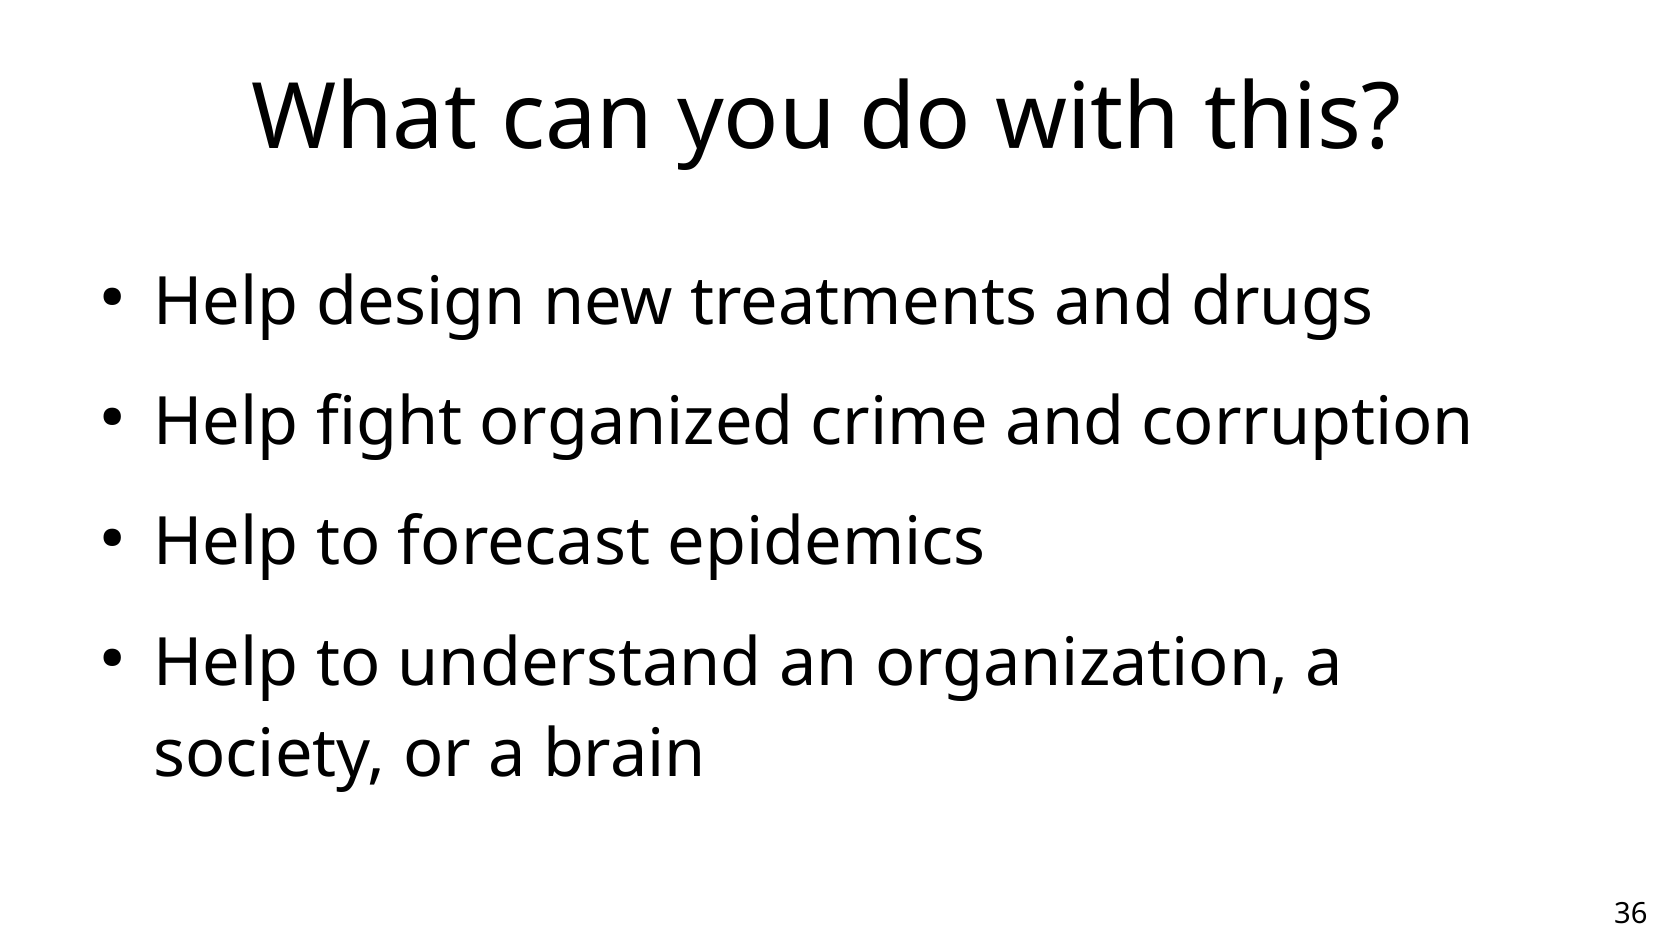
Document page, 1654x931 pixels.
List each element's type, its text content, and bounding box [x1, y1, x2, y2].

list Help design new treatments and drugs Help fight organized crime and corruption Help to forecast epidemics Help to understand an organization, a society, or a brain [82, 253, 1571, 886]
title What can you do with this? [82, 1, 1571, 226]
